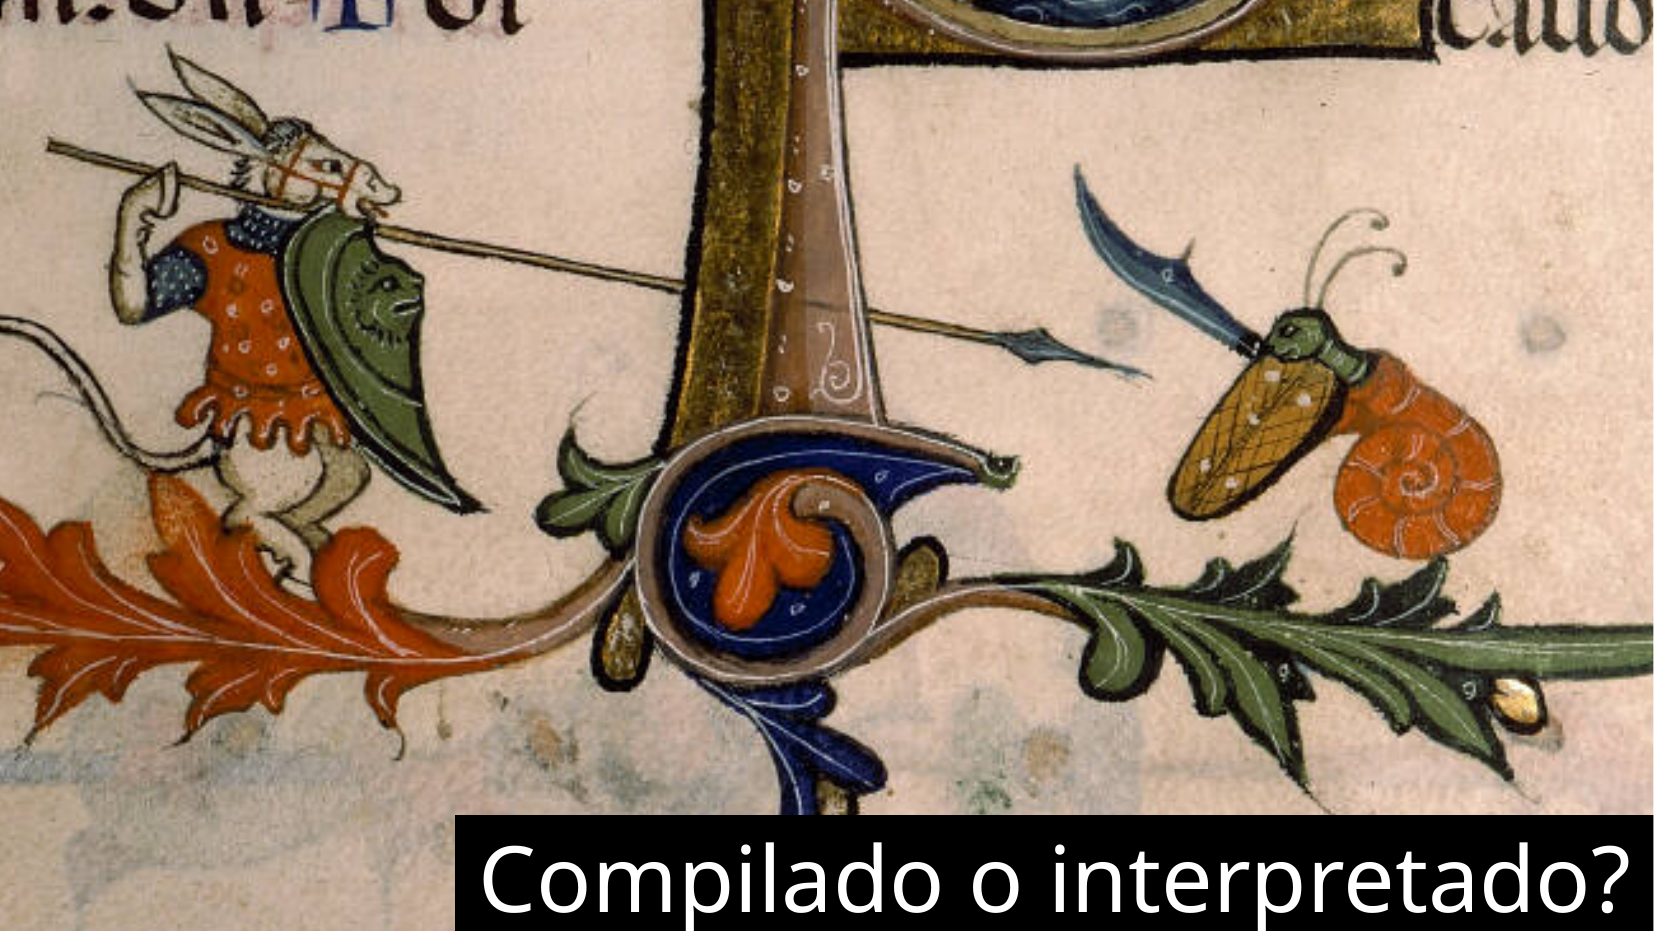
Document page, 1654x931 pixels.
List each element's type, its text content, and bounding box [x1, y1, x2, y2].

picture [0, 0, 1654, 931]
text_box Compilado o interpretado? [215, 810, 1654, 931]
